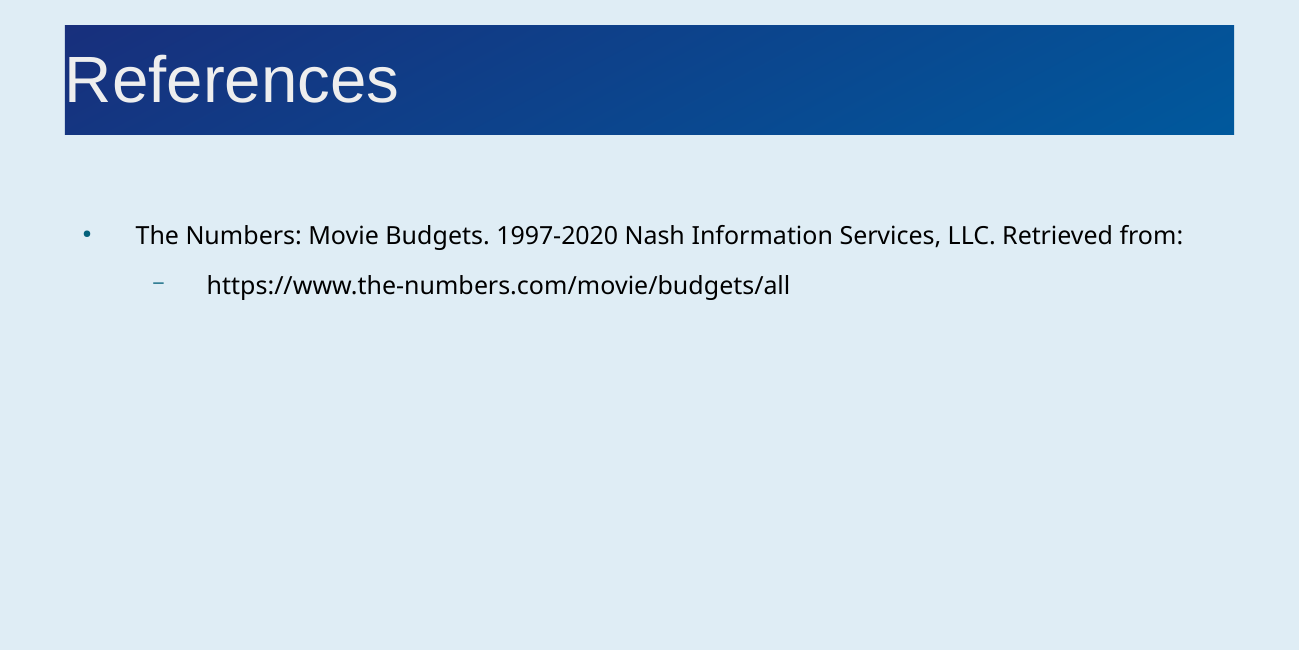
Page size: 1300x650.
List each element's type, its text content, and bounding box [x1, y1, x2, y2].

list The Numbers: Movie Budgets. 1997-2020 Nash Information Services, LLC. Retrieved from: https://www.the-numbers.com/movie/budgets/all [64, 157, 1238, 621]
title References [64, 25, 1235, 135]
